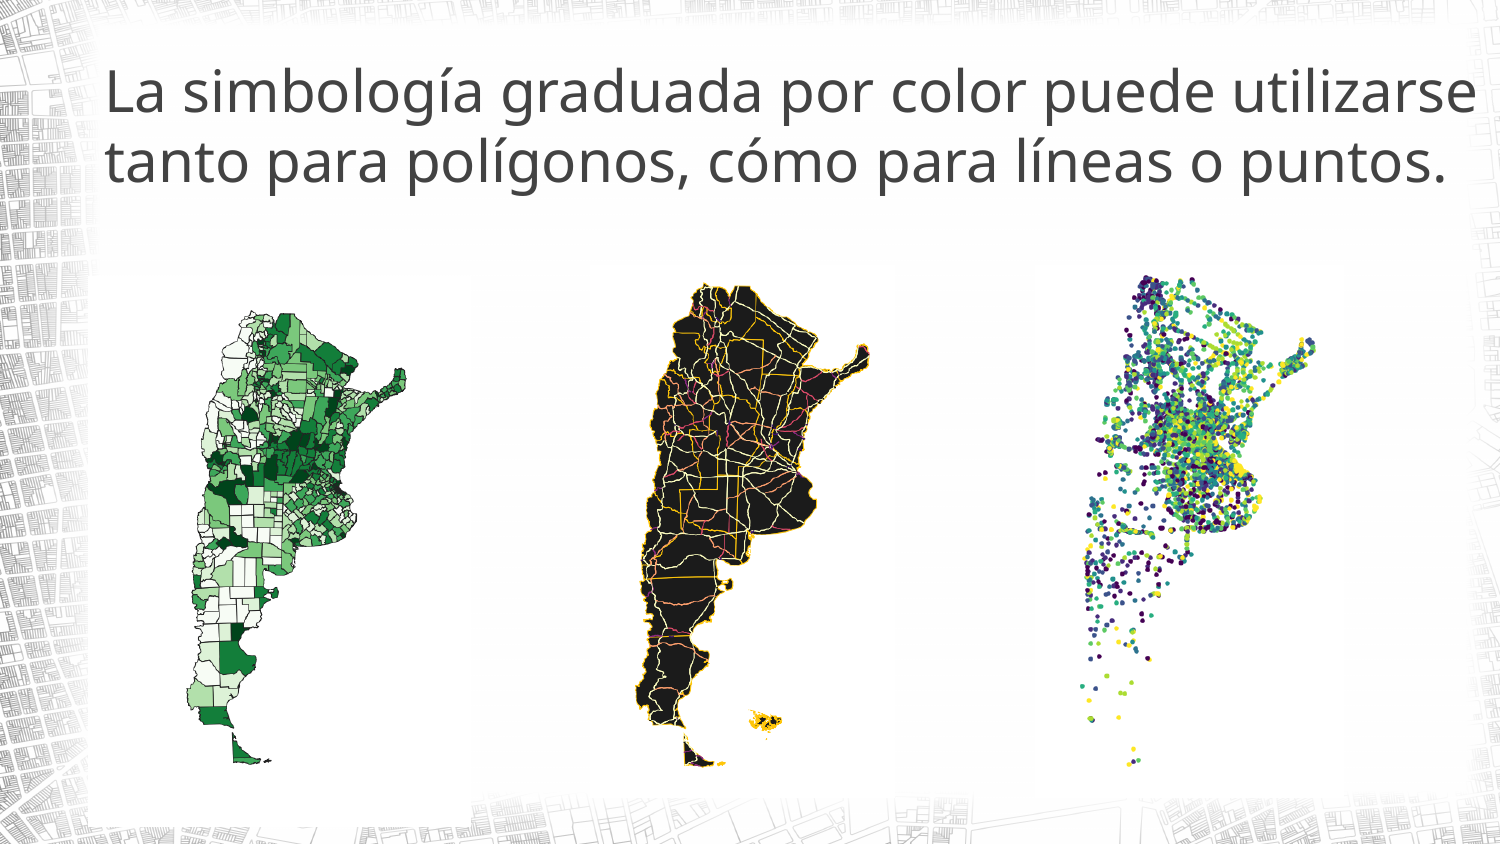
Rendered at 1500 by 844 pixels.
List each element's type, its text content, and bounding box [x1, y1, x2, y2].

text_box La simbología graduada por color puede utilizarse tanto para polígonos, cómo para líneas o puntos. [89, 47, 1500, 202]
picture [0, 0, 1500, 844]
